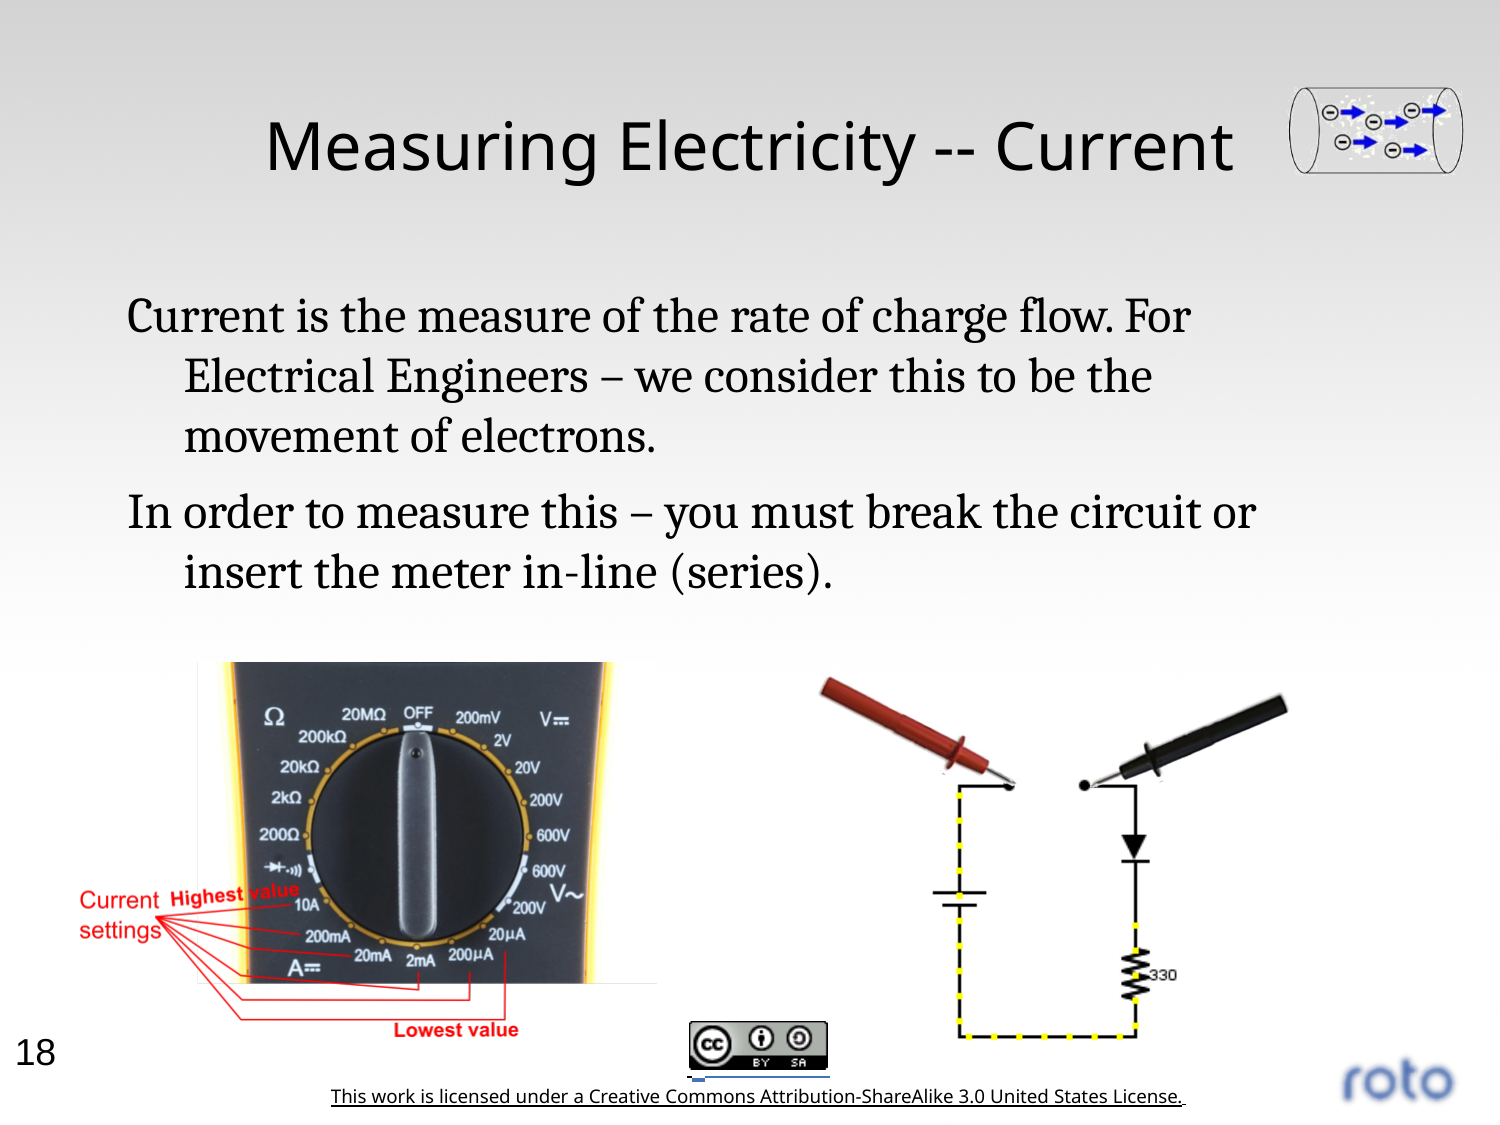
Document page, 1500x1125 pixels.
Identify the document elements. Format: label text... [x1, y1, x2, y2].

title Measuring Electricity -- Current [112, 49, 1388, 238]
picture [0, 0, 1500, 1125]
list Current is the measure of the rate of charge flow. For Electrical Engineers – we consider this to be the movement of electrons. In order to measure this – you must break the circuit or insert the meter in-line (series). [112, 274, 1388, 1000]
